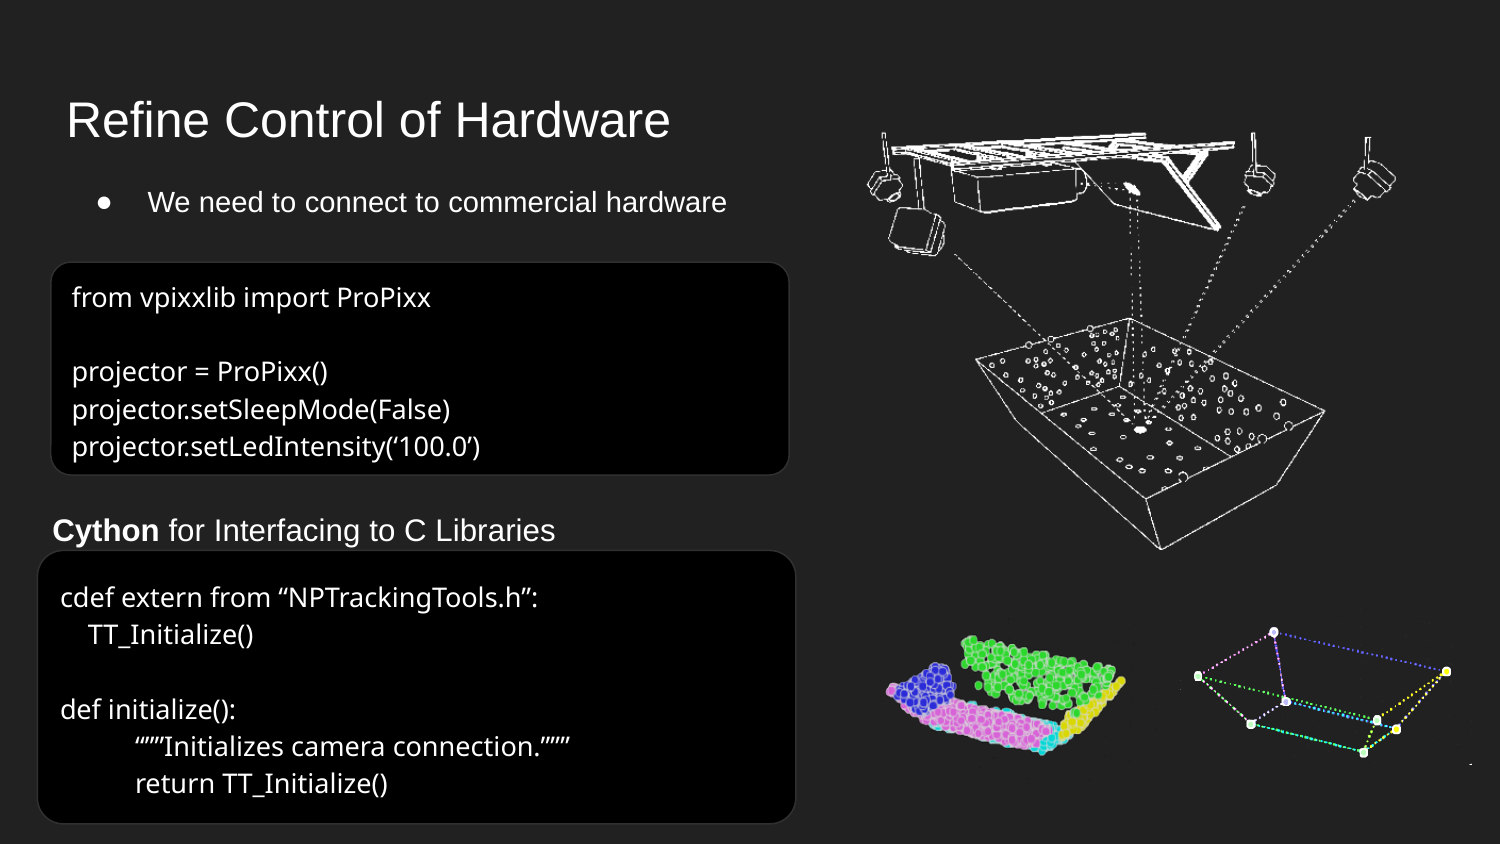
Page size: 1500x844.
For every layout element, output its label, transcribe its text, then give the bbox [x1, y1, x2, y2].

text_box from vpixxlib import ProPixx projector = ProPixx() projector.setSleepMode(False) projector.setLedIntensity(‘100.0’) [50, 262, 790, 476]
text_box cdef extern from “NPTrackingTools.h”: TT_Initialize() def initialize(): “””Initializes camera connection.””” return TT_Initialize() [37, 550, 796, 824]
picture [1180, 608, 1472, 765]
picture [866, 615, 1159, 781]
list Cython for Interfacing to C Libraries [37, 489, 630, 537]
title Refine Control of Hardware [51, 72, 1449, 167]
list We need to connect to commercial hardware [57, 168, 796, 253]
picture [853, 121, 1400, 551]
